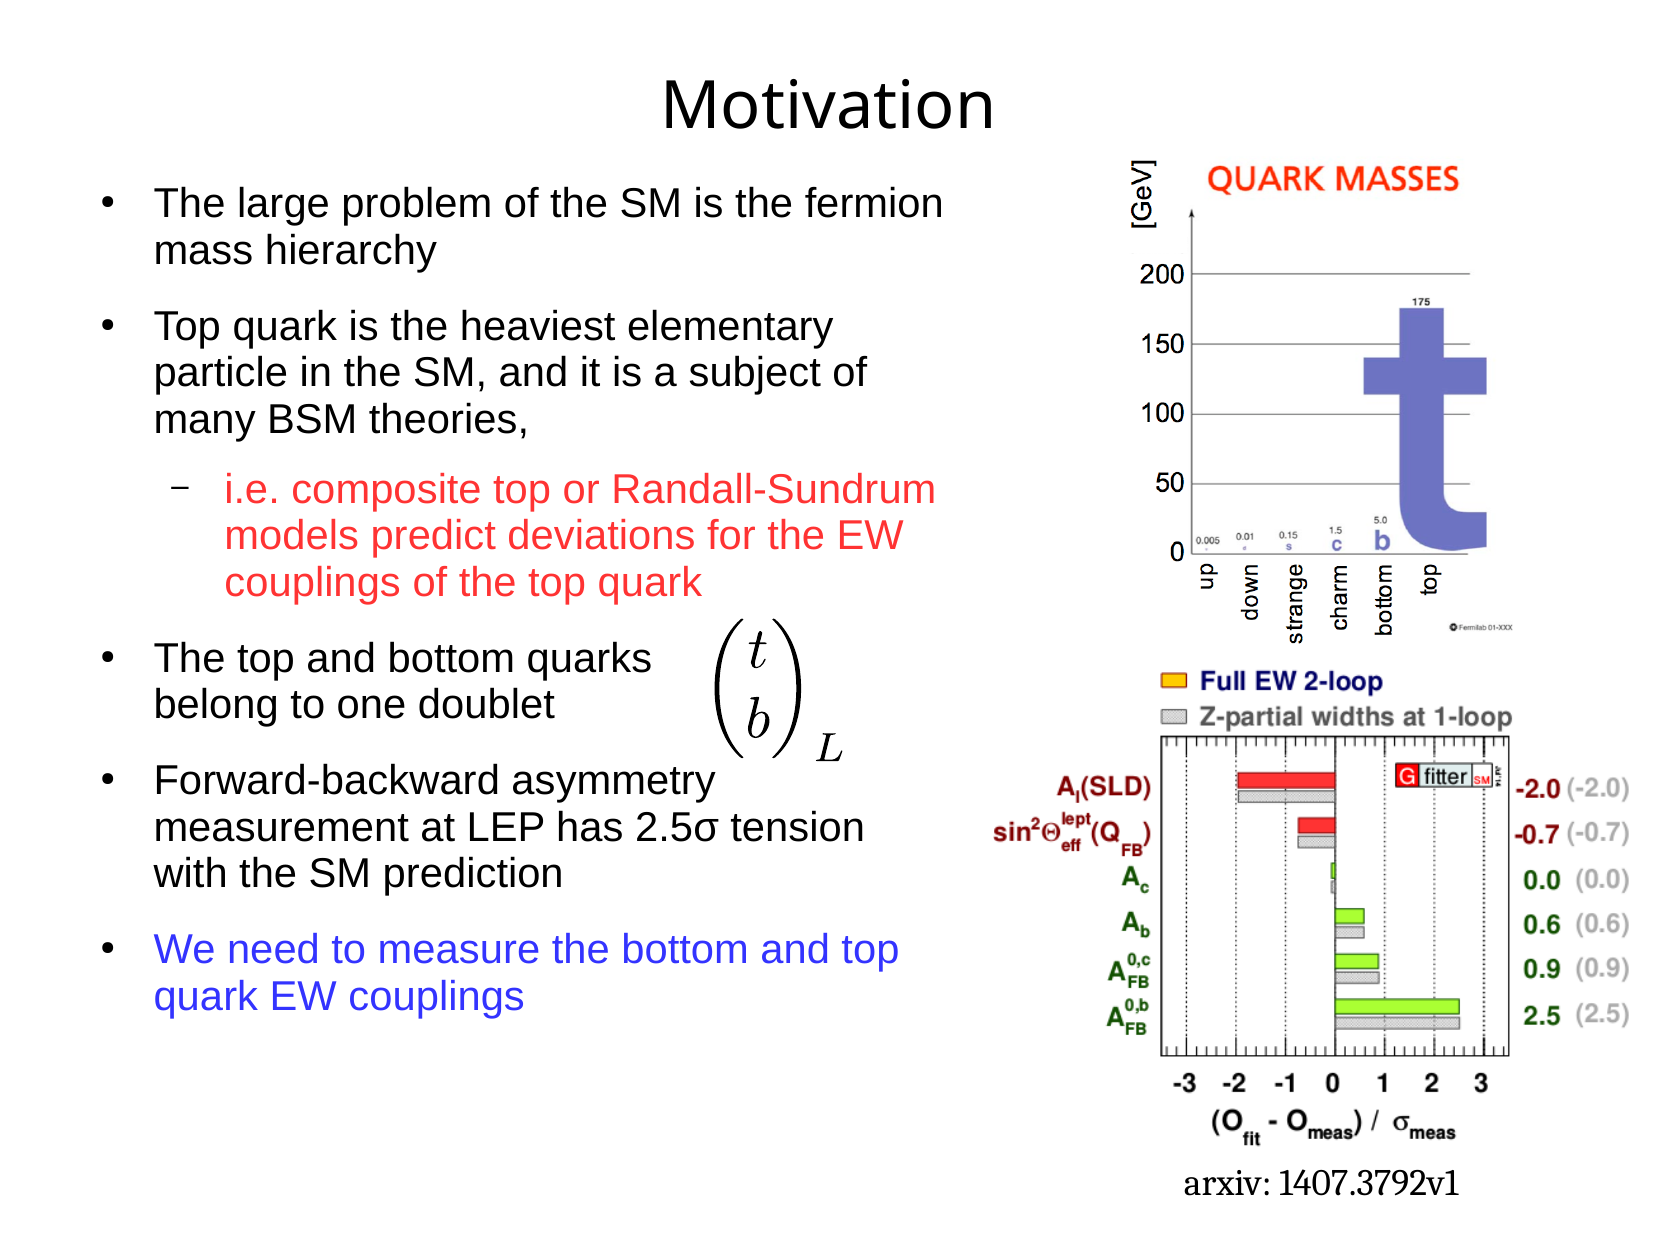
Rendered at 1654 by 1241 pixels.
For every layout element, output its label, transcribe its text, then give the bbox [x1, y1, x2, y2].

text_box [702, 618, 845, 762]
picture [1123, 153, 1518, 649]
title Motivation [85, 52, 1571, 153]
text_box arxiv: 1407.3792v1 [1169, 1159, 1549, 1241]
list The large problem of the SM is the fermion mass hierarchy Top quark is the heaviest elementary particle in the SM, and it is a subject of many BSM theories, i.e. composite top or Randall-Sundrum models predict deviations for the EW couplings of the top quark The top and bottom quarks belong to one doublet Forward-backward asymmetry measurement at LEP has 2.5σ tension with the SM prediction We need to measure the bottom and top quark EW couplings [82, 180, 949, 1171]
picture [993, 661, 1639, 1159]
